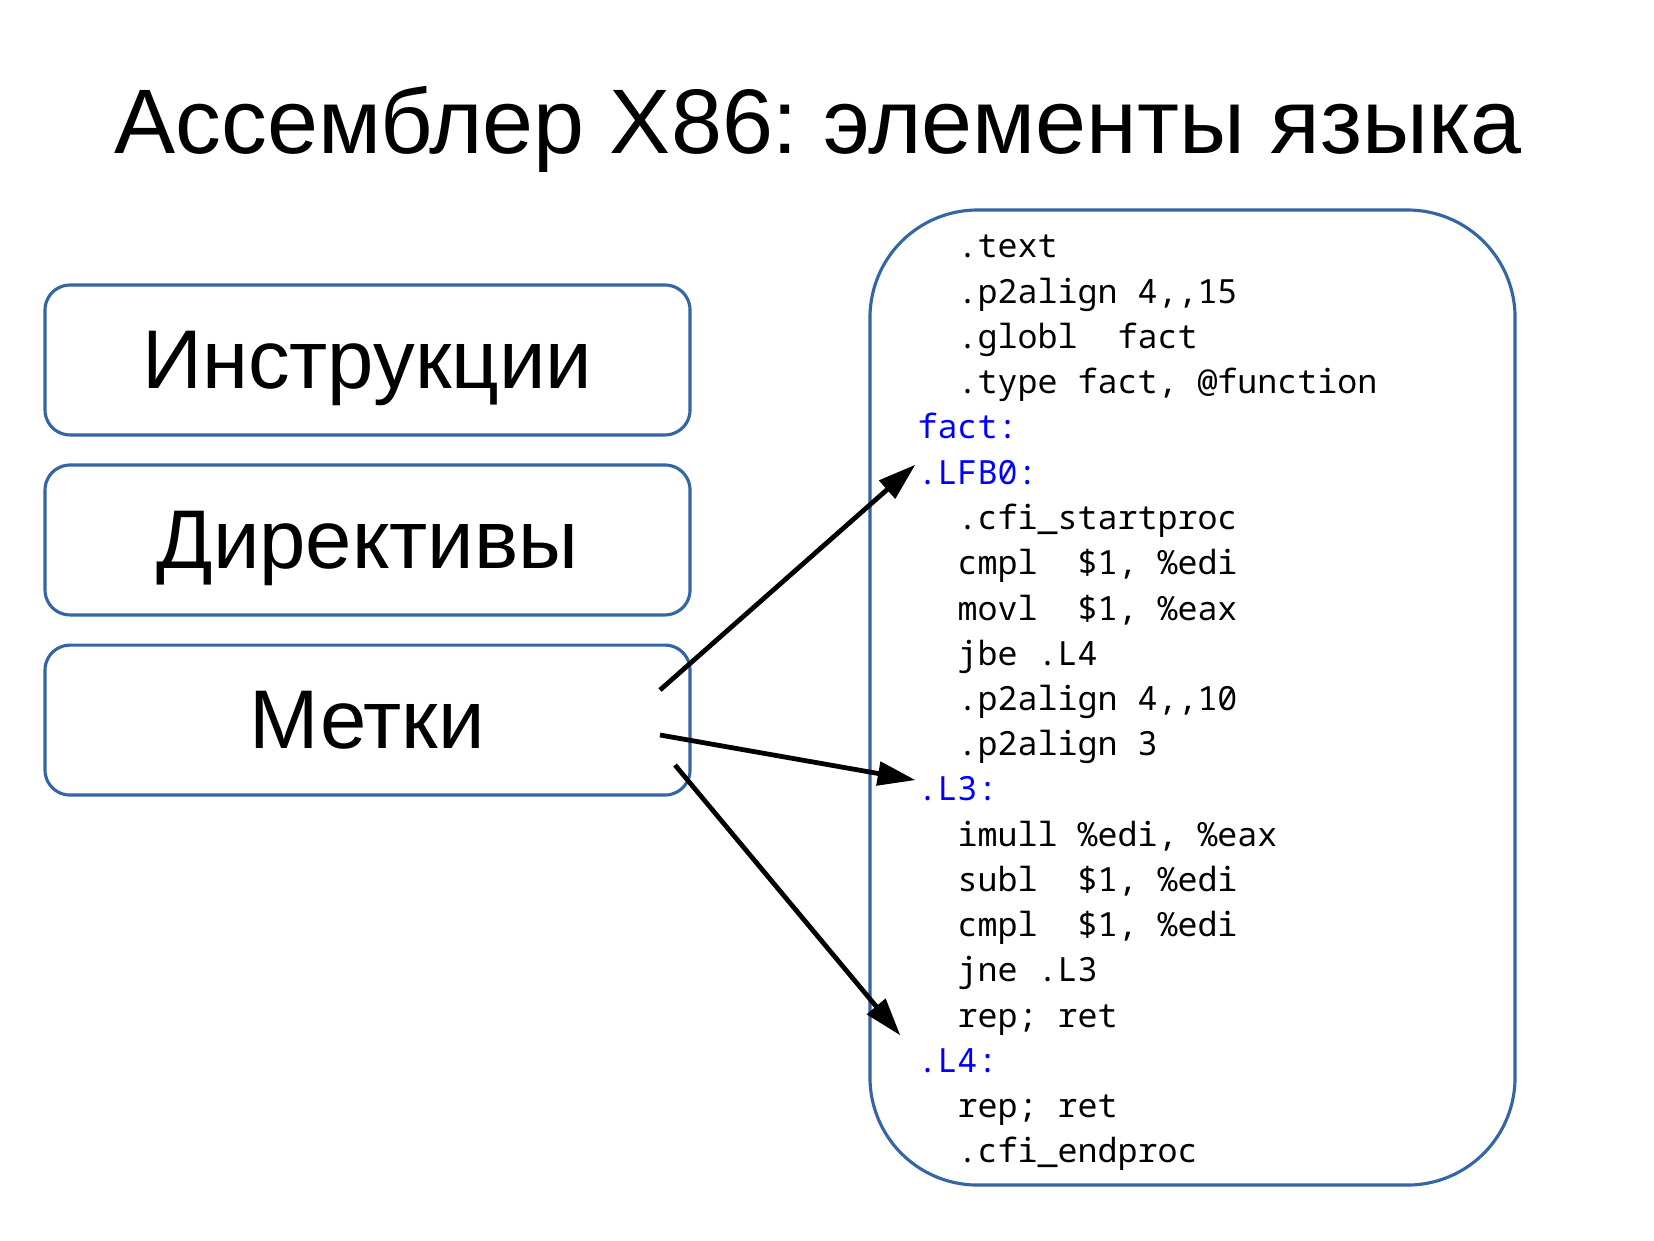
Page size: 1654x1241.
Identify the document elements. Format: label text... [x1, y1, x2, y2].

title Ассемблер X86: элементы языка [75, 17, 1564, 226]
text_box Инструкции [45, 285, 691, 435]
text_box Метки [45, 645, 691, 796]
text_box Директивы [45, 465, 691, 615]
text_box .text .p2align 4,,15 .globl fact .type fact, @function fact: .LFB0: .cfi_startproc cmpl $1, %edi movl $1, %eax jbe .L4 .p2align 4,,10 .p2align 3 .L3: imull %edi, %eax subl $1, %edi cmpl $1, %edi jne .L3 rep; ret .L4: rep; ret .cfi_endproc [870, 210, 1516, 1186]
